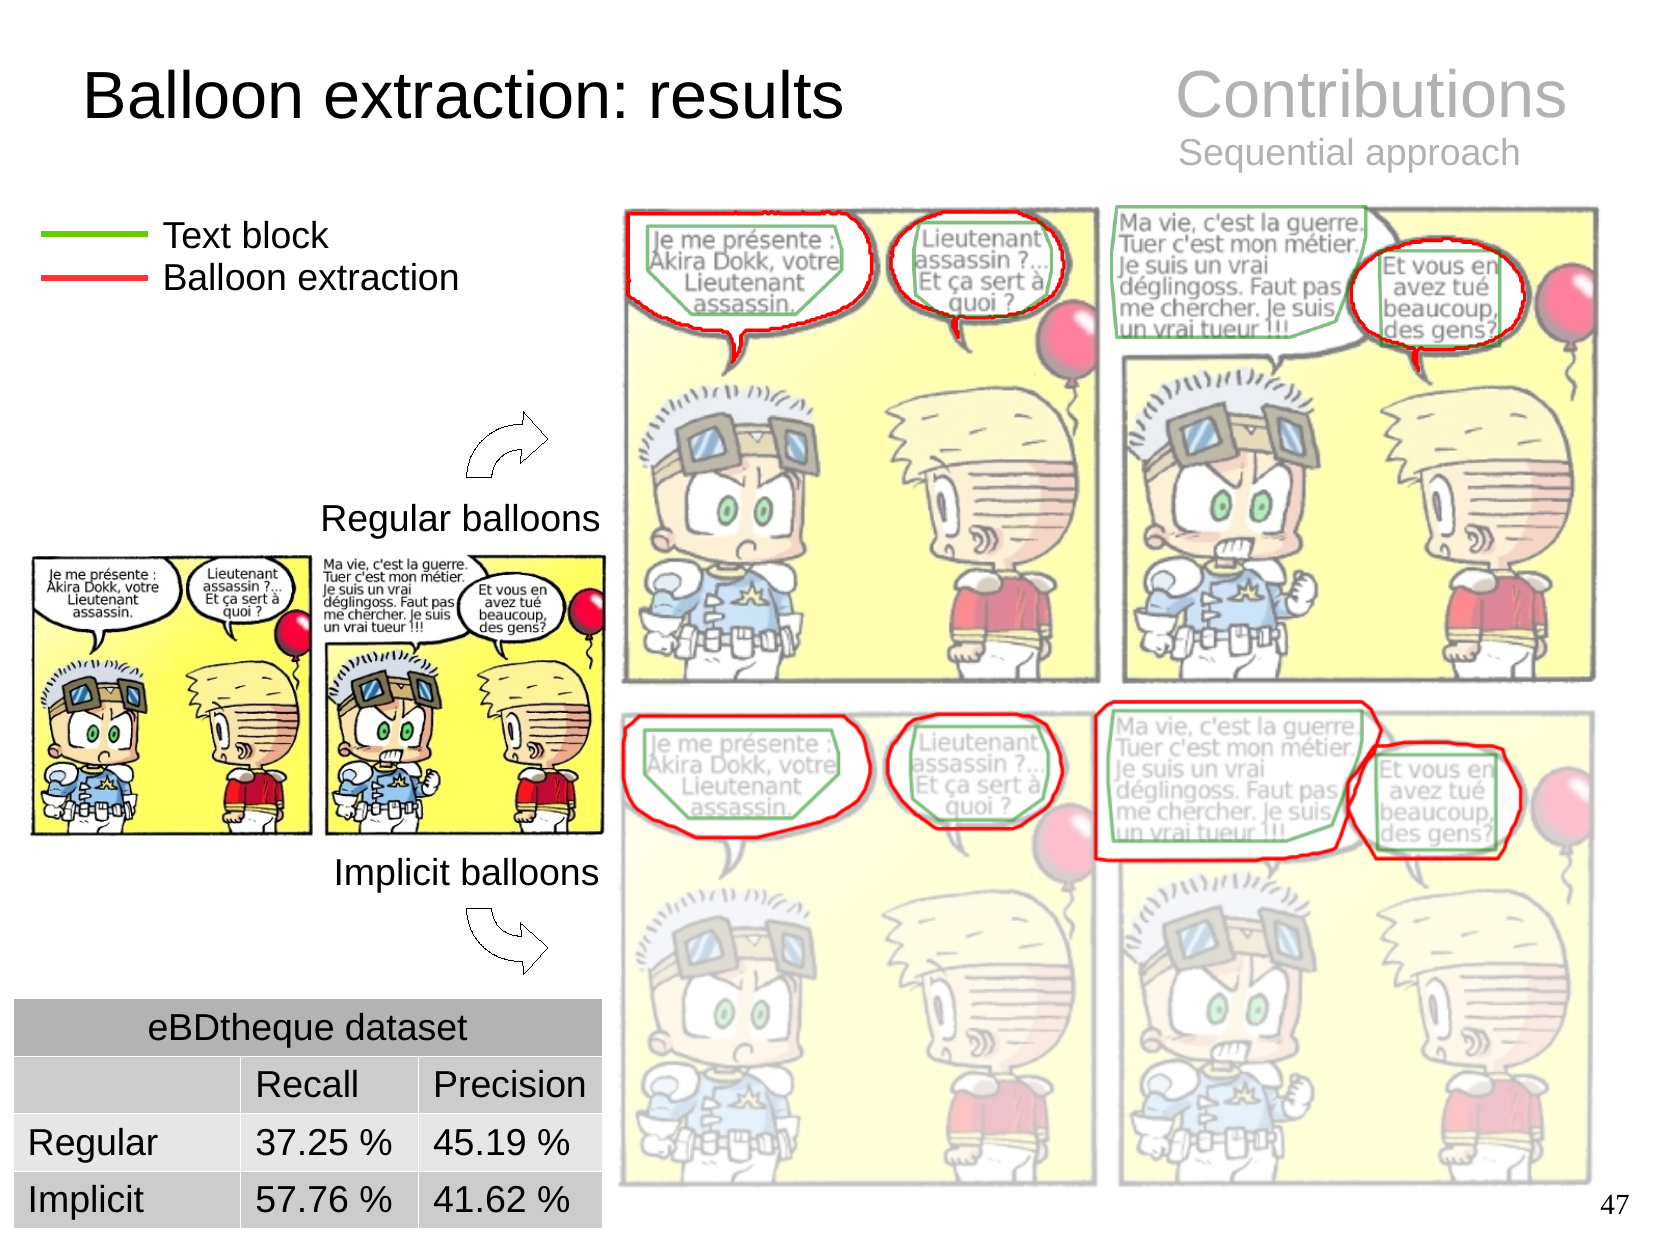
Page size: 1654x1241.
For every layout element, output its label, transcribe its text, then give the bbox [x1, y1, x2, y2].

table_header eBDtheque dataset [14, 999, 602, 1056]
table_cell Precision [419, 1057, 602, 1113]
table_cell Recall [241, 1057, 418, 1113]
table_cell [14, 1057, 240, 1113]
text_box Text block Balloon extraction [147, 206, 479, 306]
table_cell 57.76 % [241, 1172, 418, 1228]
text_box Implicit balloons [289, 844, 644, 902]
picture [23, 199, 1607, 1195]
title Balloon extraction: results [82, 49, 1571, 142]
table_cell 41.62 % [419, 1172, 602, 1228]
table_cell 37.25 % [241, 1114, 418, 1171]
table_cell Implicit [14, 1172, 240, 1228]
table_cell 45.19 % [419, 1114, 602, 1171]
table_cell Regular [14, 1114, 240, 1171]
text_box Regular balloons [283, 490, 638, 547]
